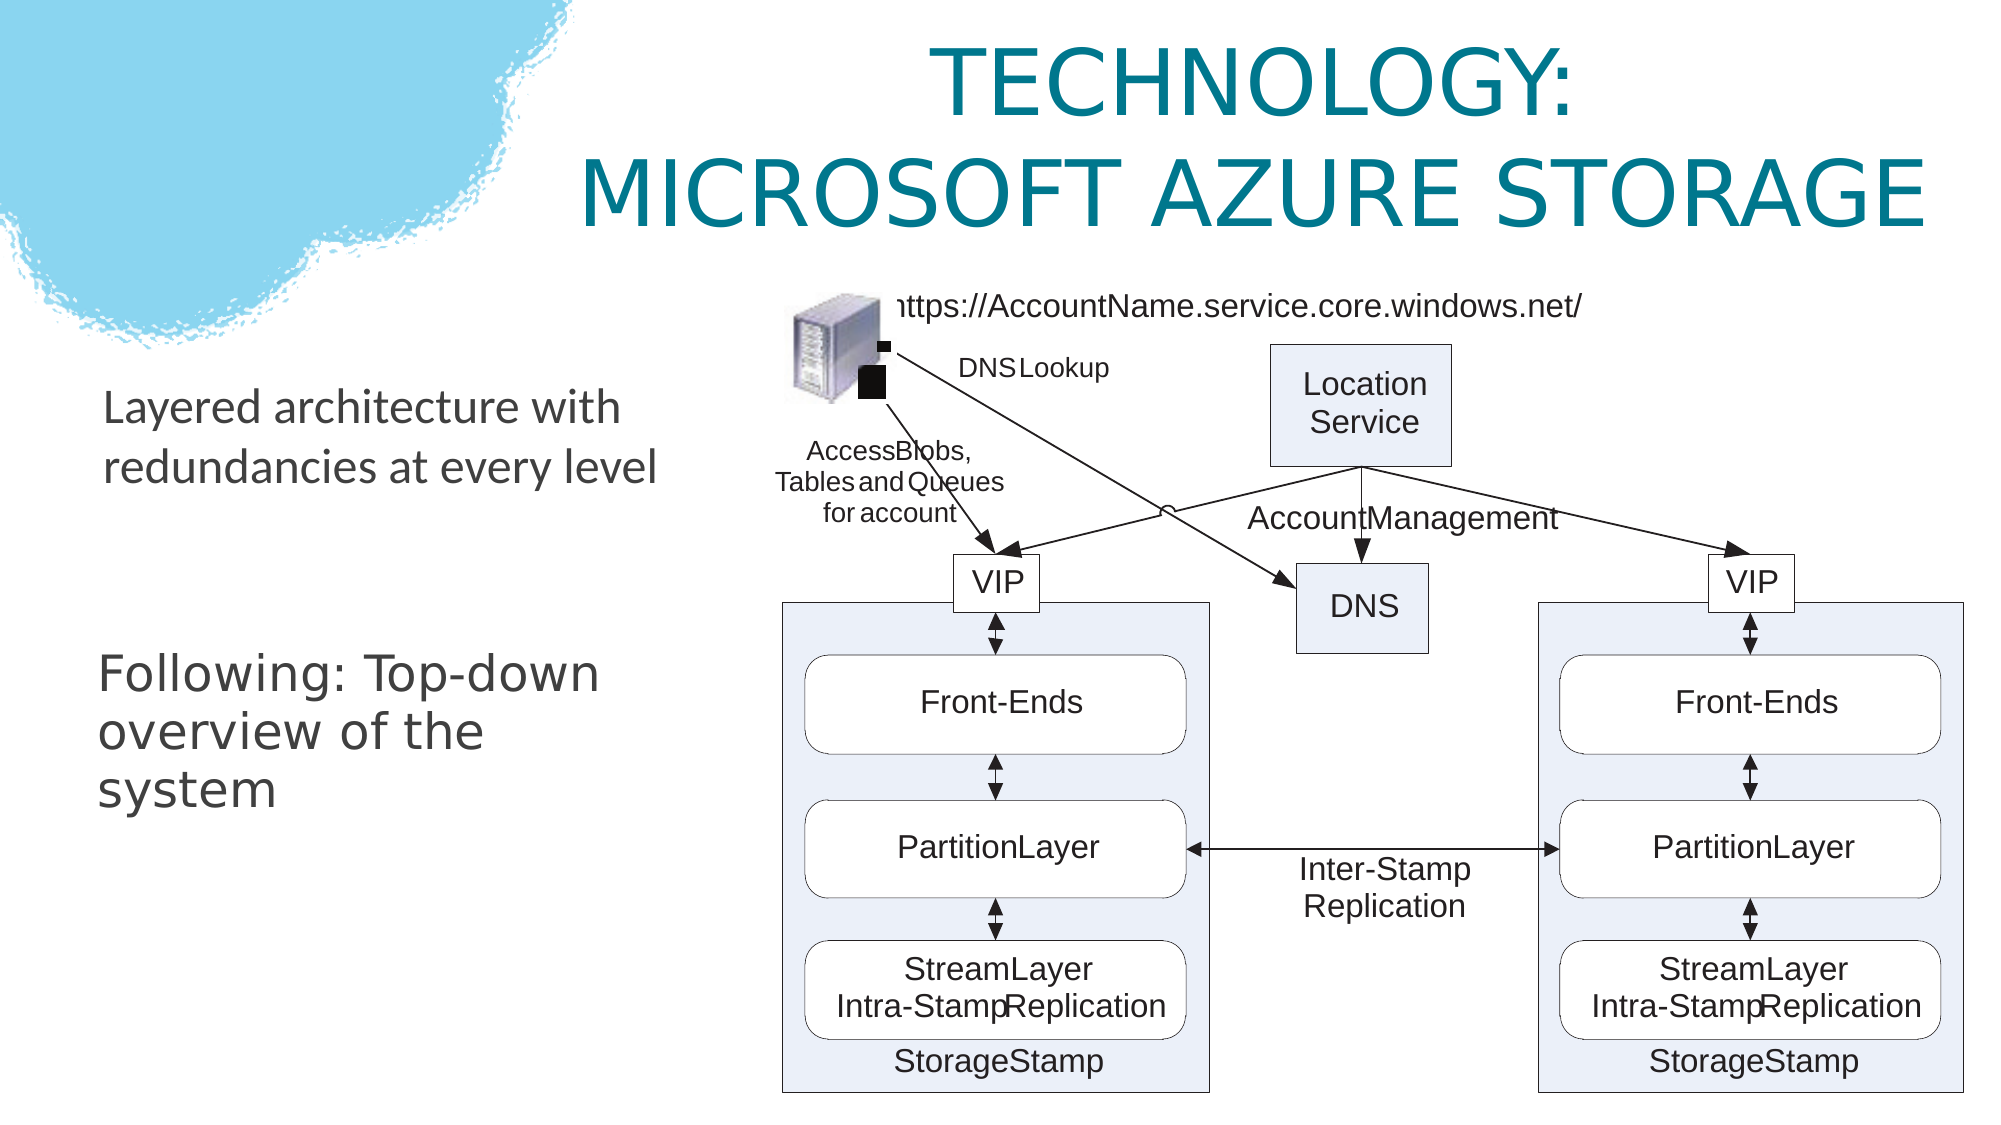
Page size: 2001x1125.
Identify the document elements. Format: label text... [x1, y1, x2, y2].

text_box Technology: Microsoft Azure Storage [509, 0, 2000, 252]
text_box Layered architecture with redundancies at every level [52, 366, 745, 501]
picture [775, 292, 2000, 1125]
text_box Following: Top-down overview of the system [82, 637, 626, 827]
